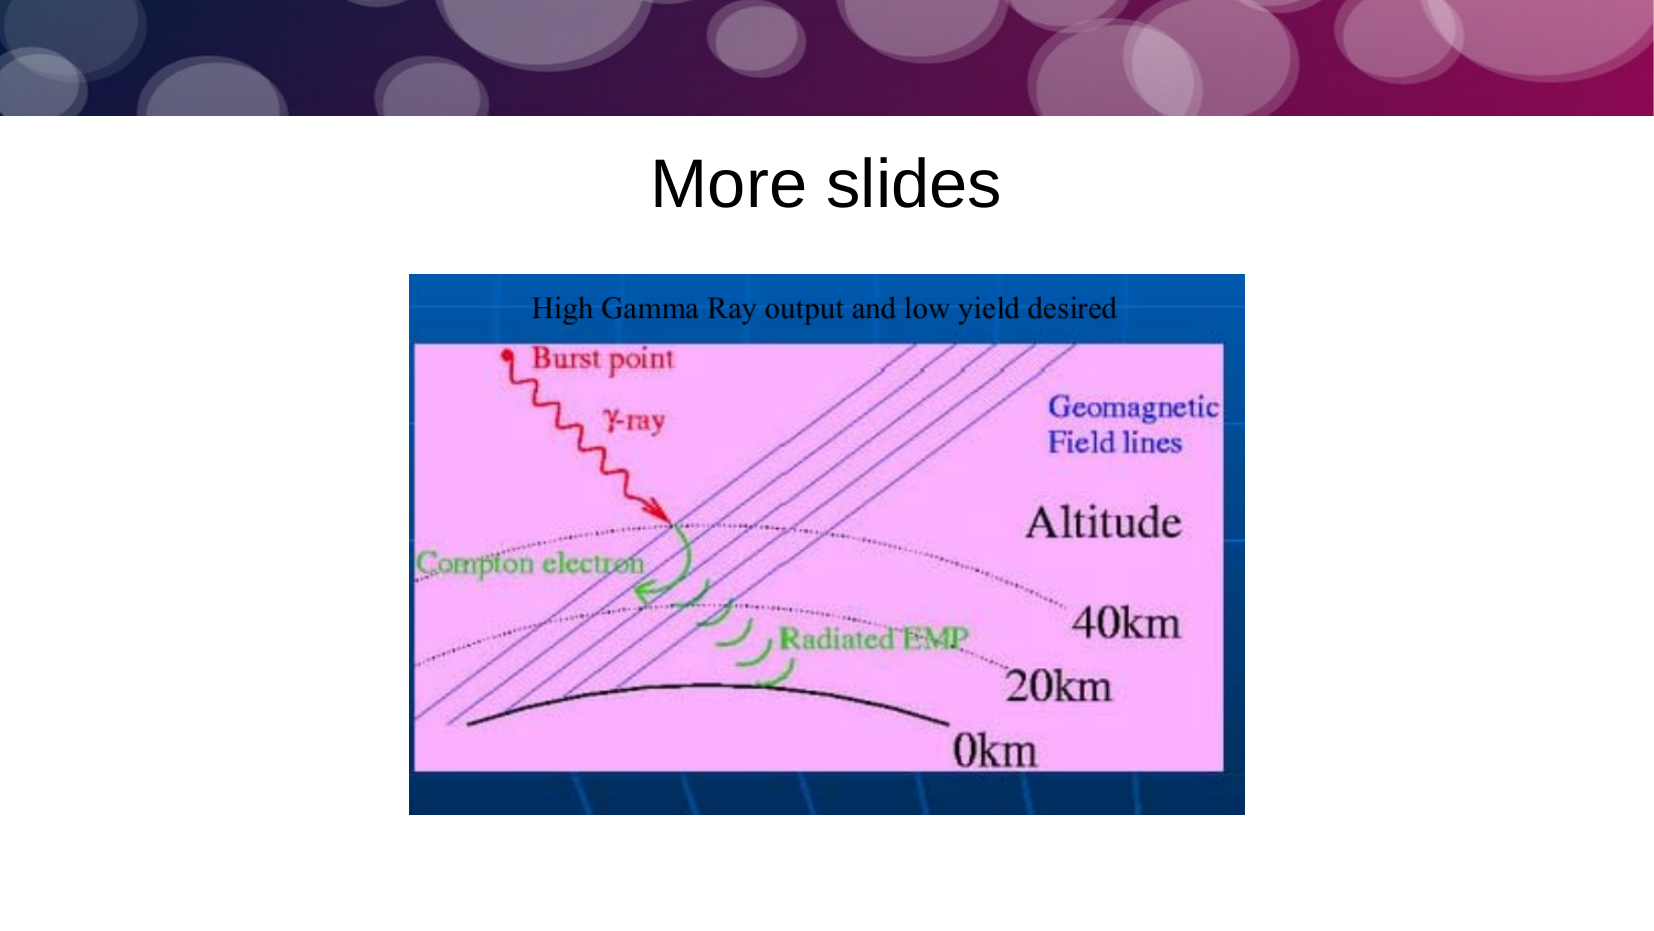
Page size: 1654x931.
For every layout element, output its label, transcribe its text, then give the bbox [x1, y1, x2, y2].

picture [409, 274, 1245, 815]
picture [0, 0, 1654, 116]
title More slides [82, 119, 1571, 249]
